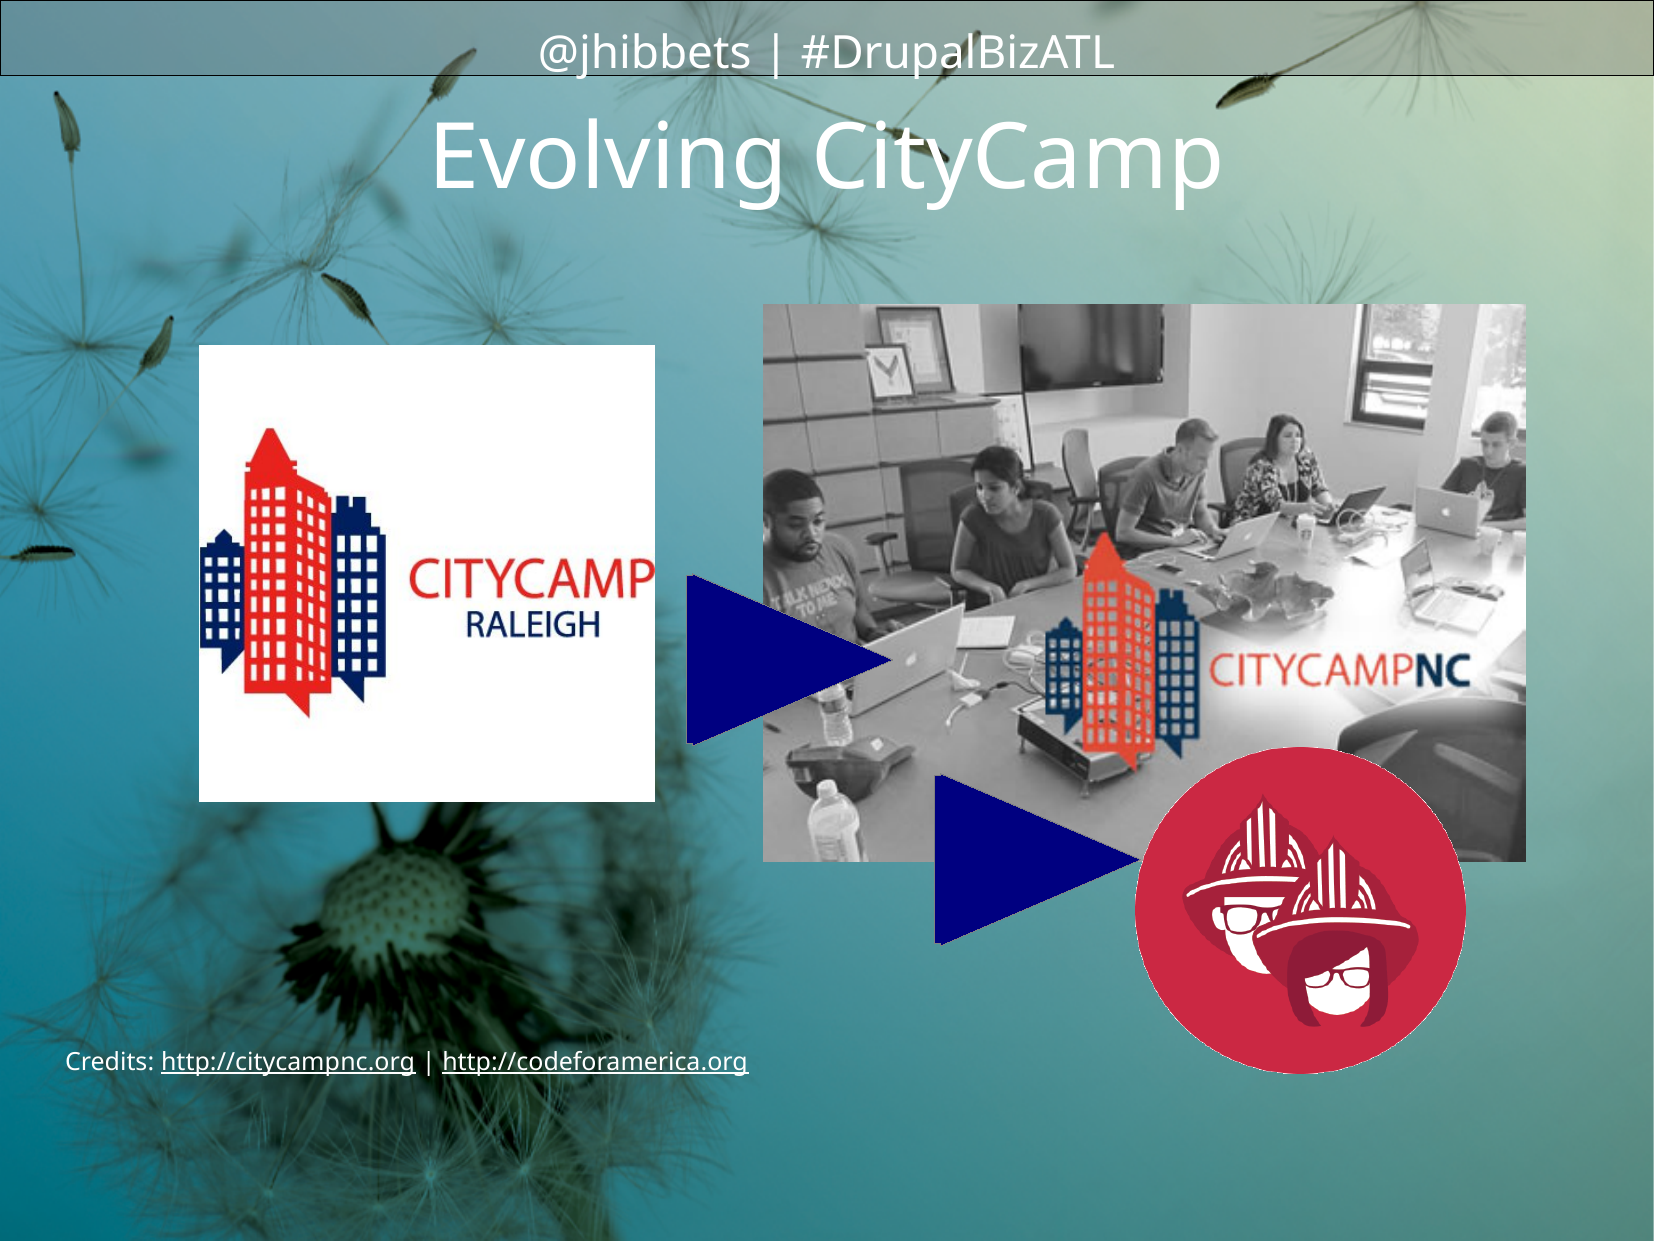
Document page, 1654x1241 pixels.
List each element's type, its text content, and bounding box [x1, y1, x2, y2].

picture [0, 76, 1654, 1241]
title Evolving CityCamp [82, 49, 1571, 257]
text_box [686, 573, 893, 746]
text_box [934, 773, 1141, 946]
text_box Credits: http://citycampnc.org | http://codeforamerica.org [50, 1037, 808, 1087]
